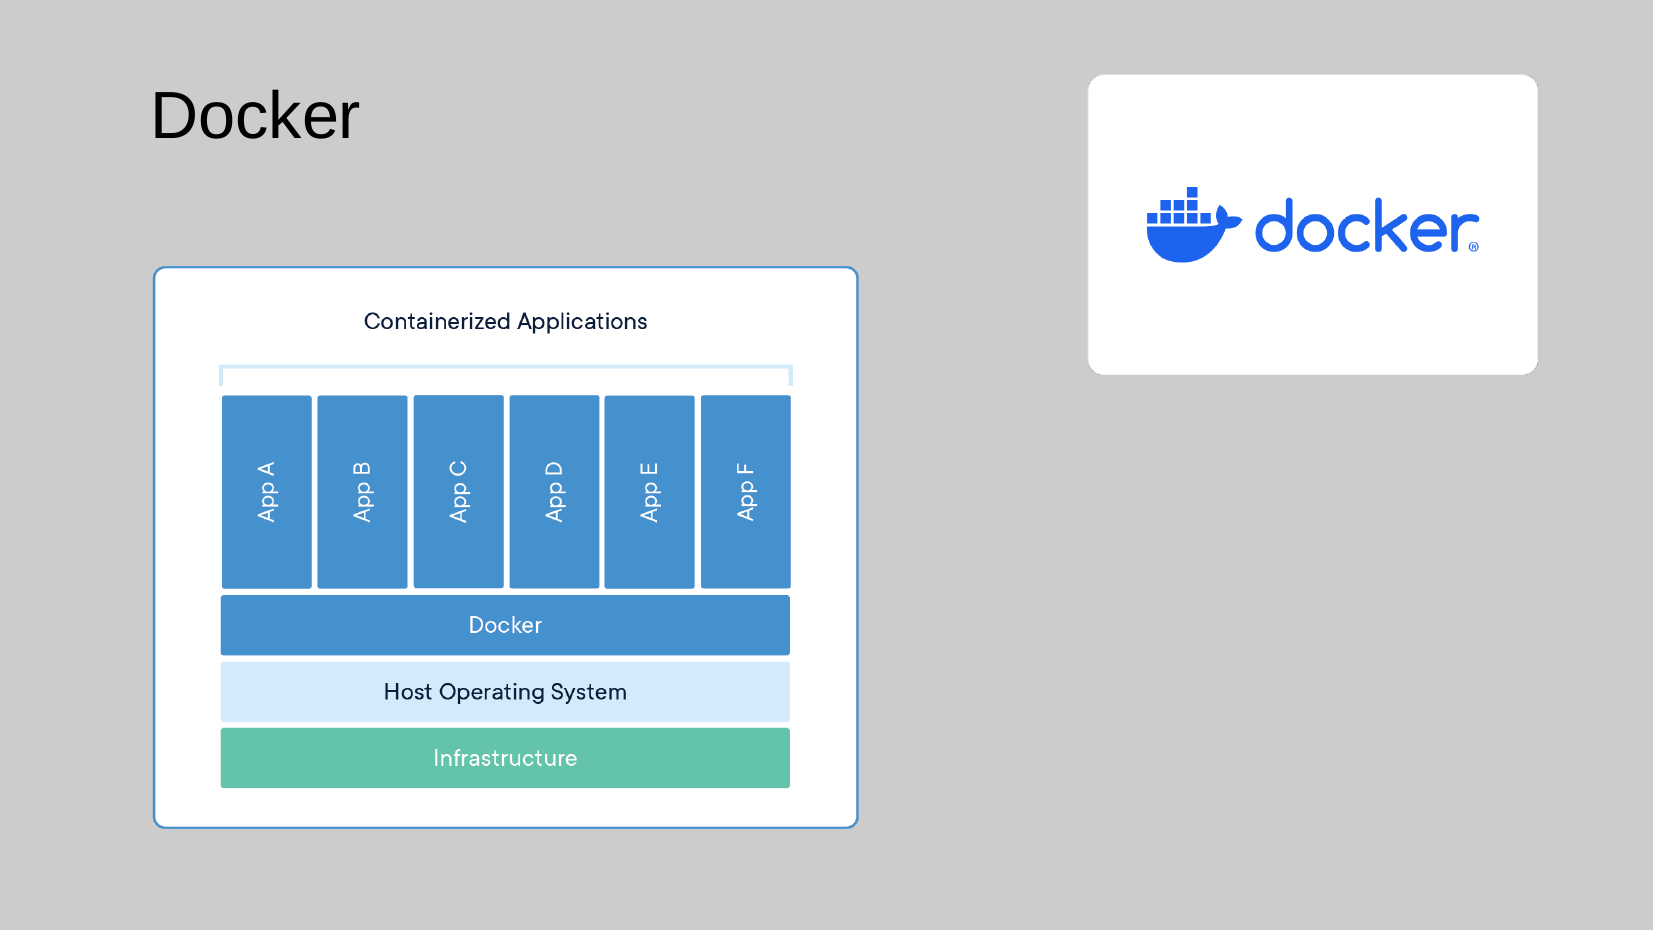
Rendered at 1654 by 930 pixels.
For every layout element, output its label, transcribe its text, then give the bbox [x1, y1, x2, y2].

picture [148, 262, 863, 833]
picture [1087, 74, 1538, 375]
title Docker [149, 37, 1638, 193]
